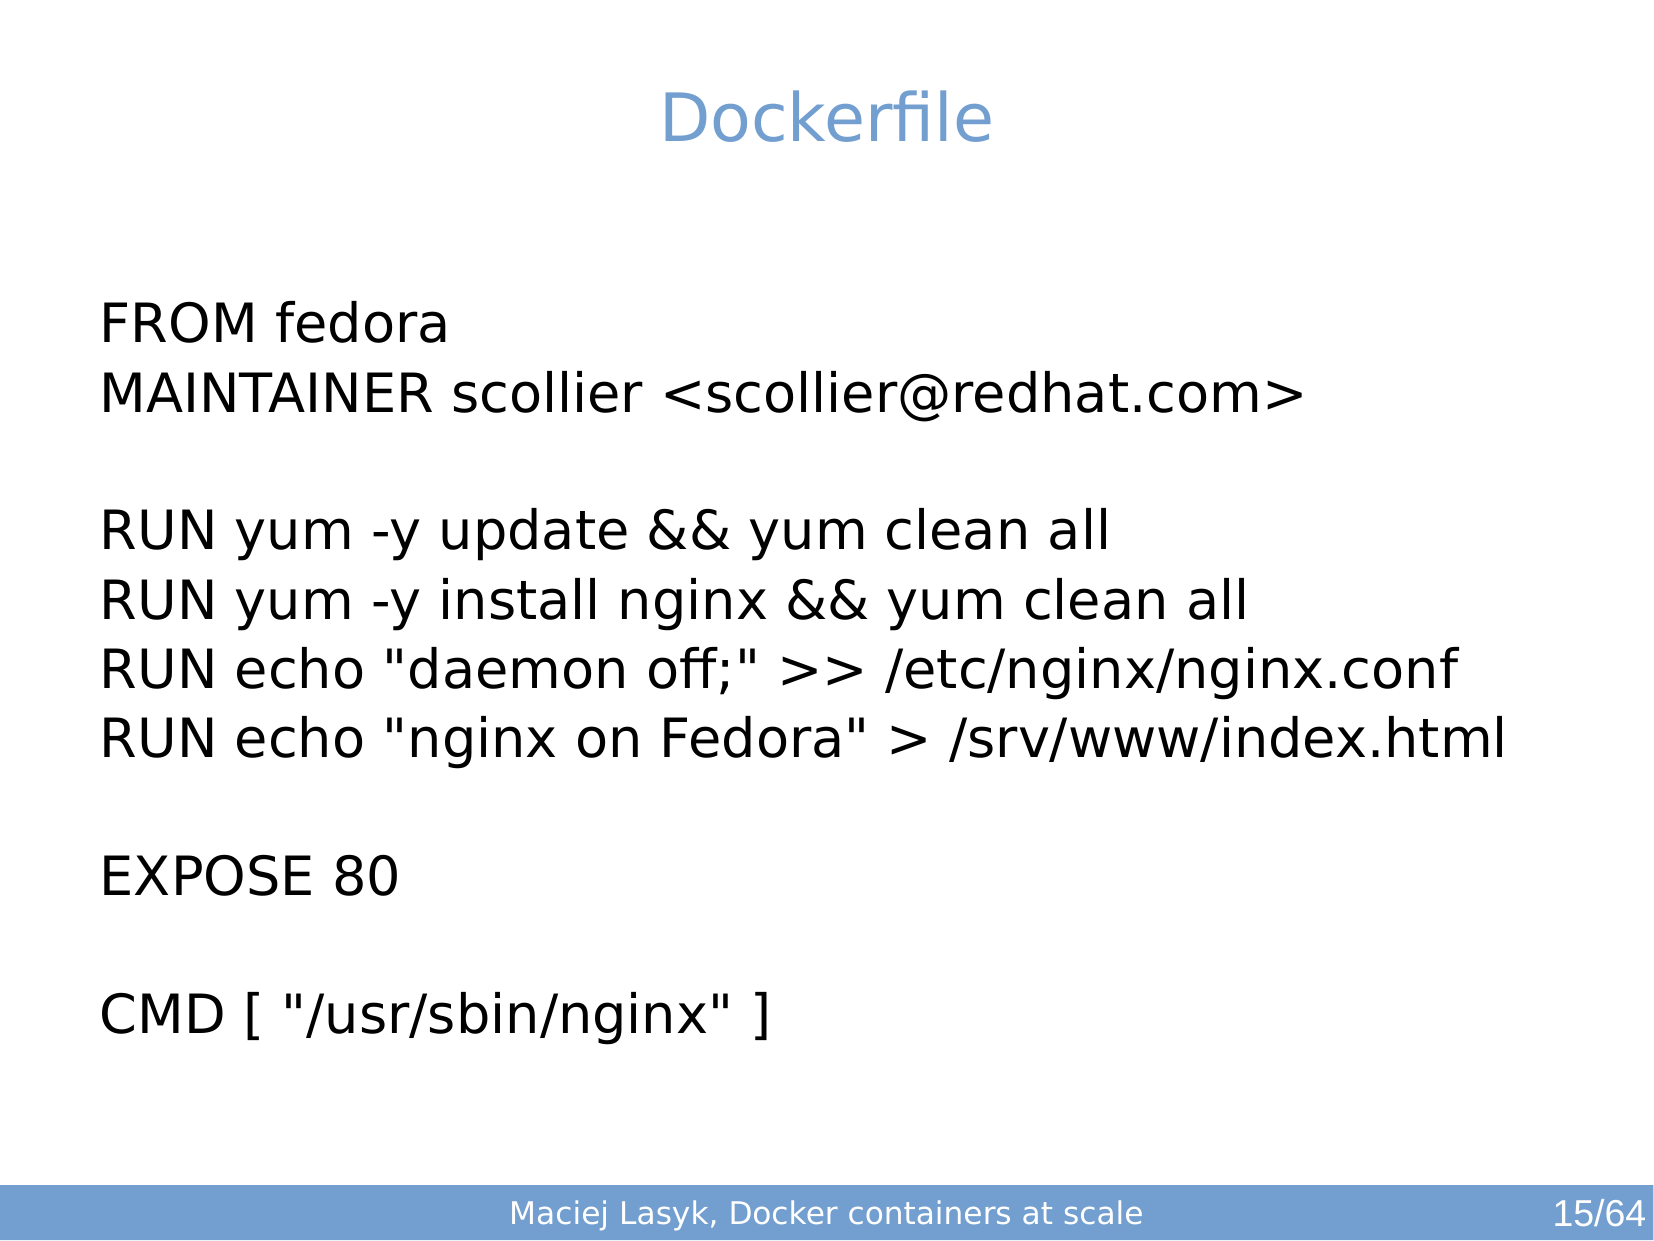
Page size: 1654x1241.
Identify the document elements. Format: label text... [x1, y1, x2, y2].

text_box Dockerfile [644, 72, 1010, 166]
text_box FROM fedora MAINTAINER scollier <scollier@redhat.com> RUN yum -y update && yum clean all RUN yum -y install nginx && yum clean all RUN echo "daemon off;" >> /etc/nginx/nginx.conf RUN echo "nginx on Fedora" > /srv/www/index.html EXPOSE 80 CMD [ "/usr/sbin/nginx" ] [85, 285, 1526, 1054]
text_box Maciej Lasyk, Docker containers at scale [494, 1188, 1160, 1240]
text_box 15/64 [1527, 1185, 1654, 1241]
text_box [0, 1185, 1527, 1241]
